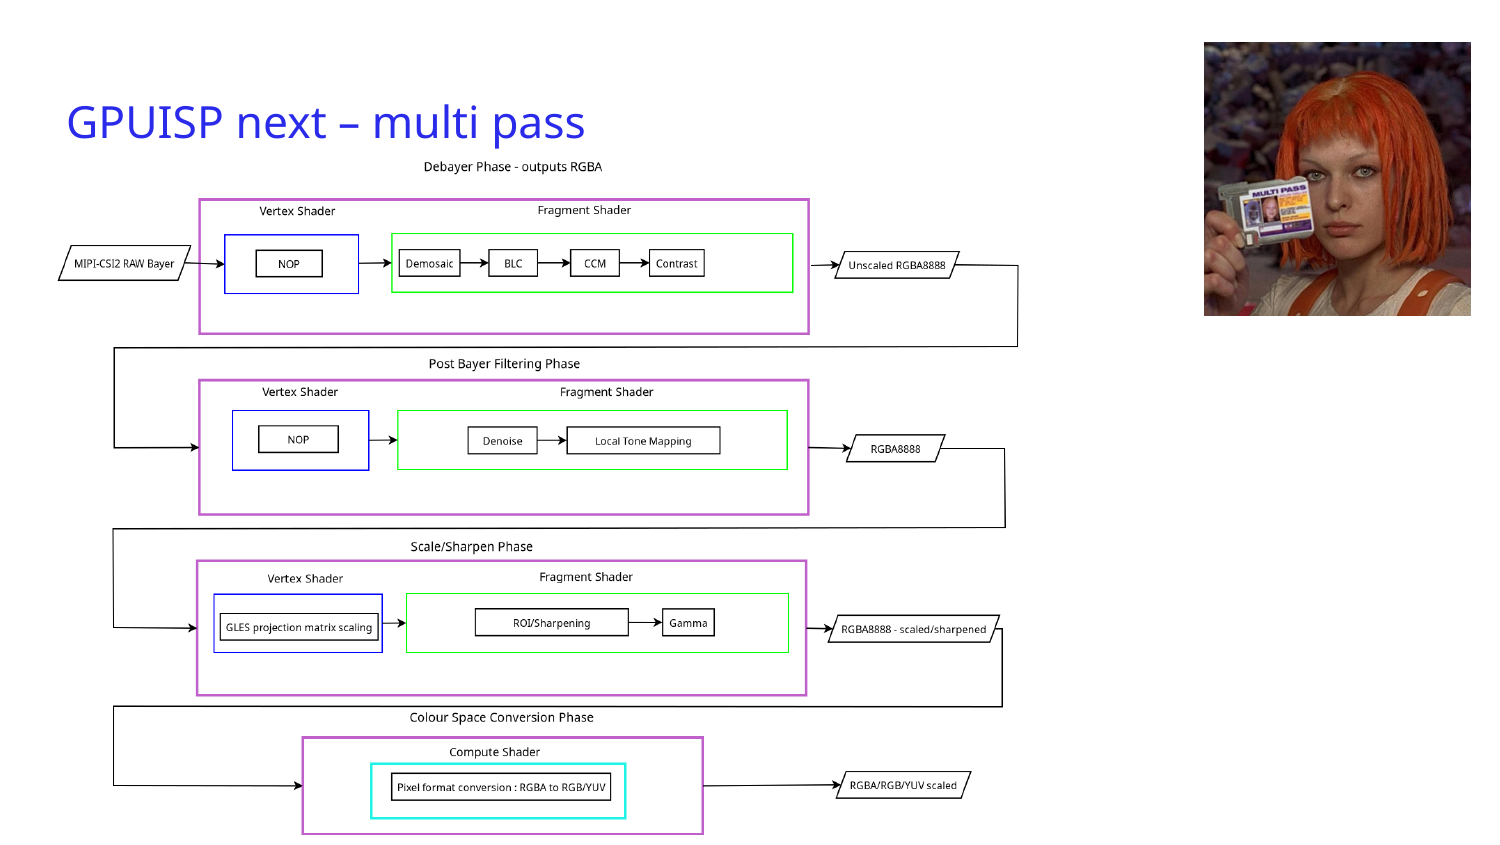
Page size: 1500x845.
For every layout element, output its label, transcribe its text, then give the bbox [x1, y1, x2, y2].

picture [1204, 42, 1471, 316]
title GPUISP next – multi pass [51, 73, 1204, 168]
picture [57, 157, 1019, 835]
